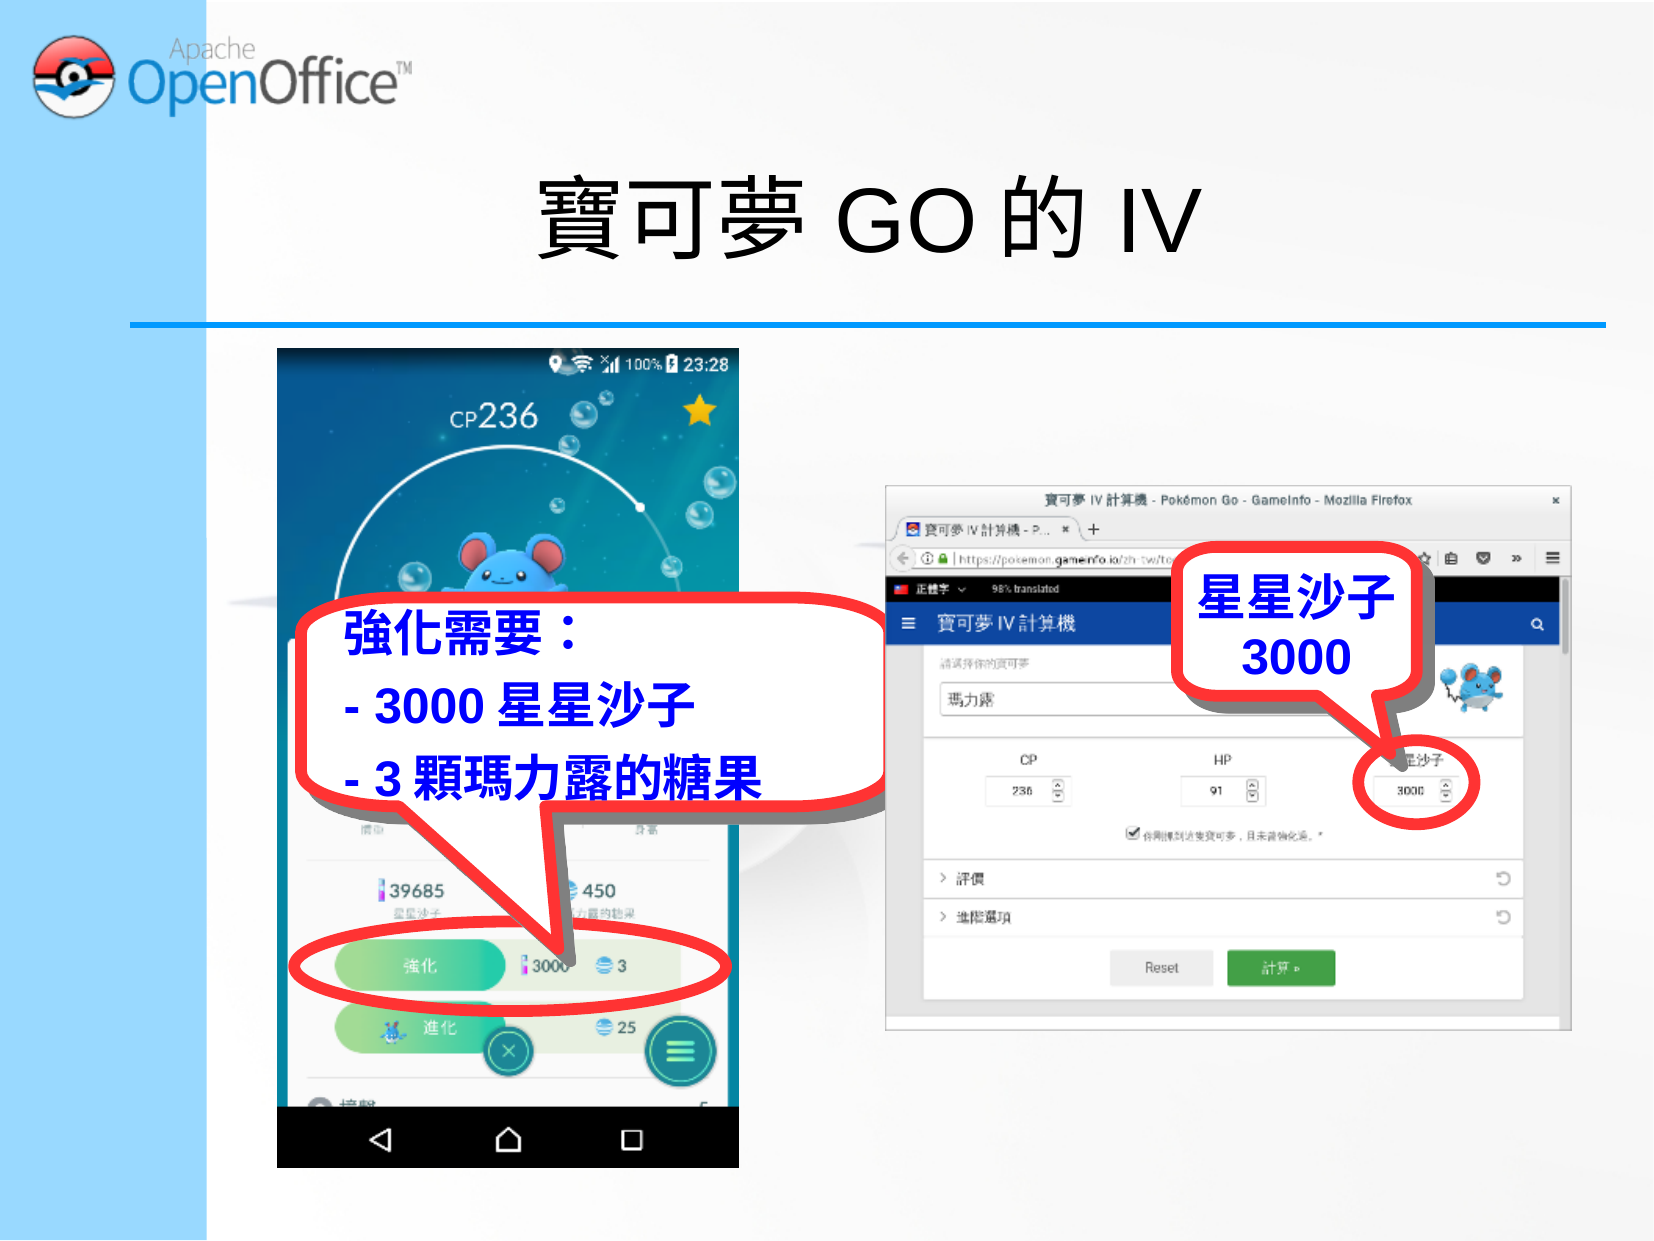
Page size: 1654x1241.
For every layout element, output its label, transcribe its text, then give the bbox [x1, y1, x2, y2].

picture [31, 2, 1654, 1241]
title 寶可夢GO的IV [165, 108, 1571, 316]
text_box 星星沙子 3000 [1176, 546, 1417, 744]
text_box 強化需要： - 3000星星沙子 - 3顆瑪力露的糖果 [301, 597, 885, 950]
